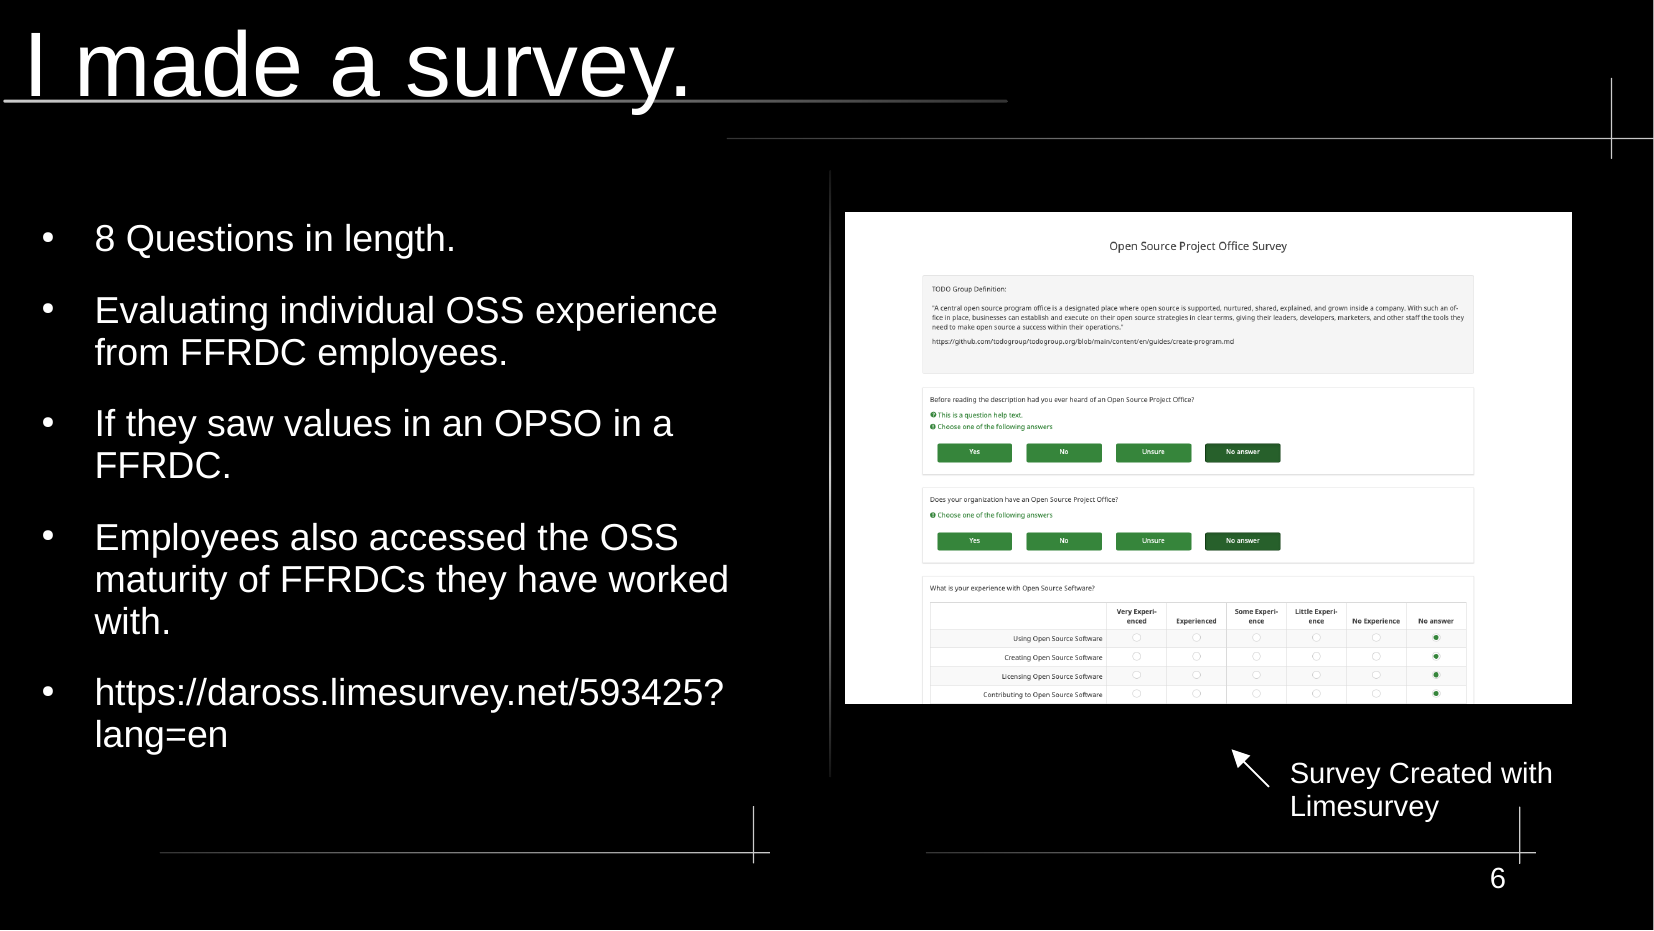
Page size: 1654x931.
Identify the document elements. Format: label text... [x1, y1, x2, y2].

list 8 Questions in length. Evaluating individual OSS experience from FFRDC employees. If they saw values in an OPSO in a FFRDC. Employees also accessed the OSS maturity of FFRDCs they have worked with. https://daross.limesurvey.net/593425?lang=en [23, 217, 750, 758]
title I made a survey. [23, 11, 1589, 119]
text_box Survey Created with Limesurvey [1275, 750, 1569, 864]
picture [845, 212, 1572, 704]
